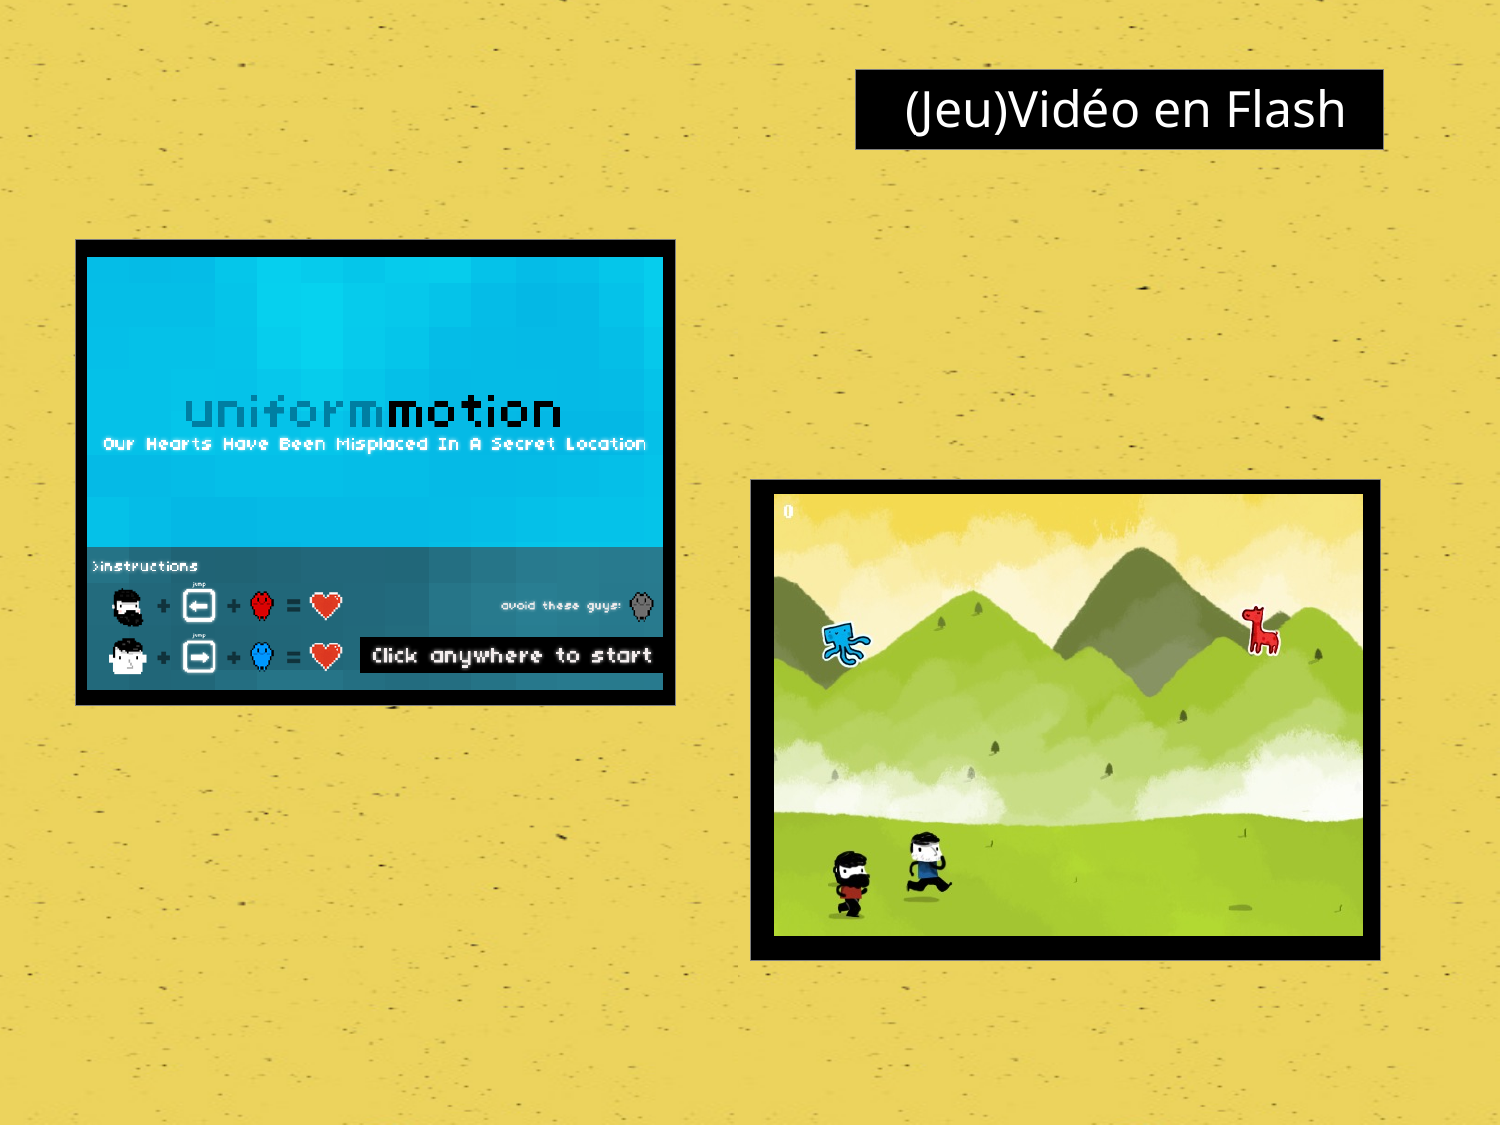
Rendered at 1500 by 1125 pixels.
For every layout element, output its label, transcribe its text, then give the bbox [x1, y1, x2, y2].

text_box [855, 69, 1384, 150]
text_box [75, 239, 676, 706]
text_box [750, 479, 1381, 961]
picture [0, 0, 1500, 1125]
text_box (Jeu)Vidéo en Flash [890, 69, 1363, 146]
